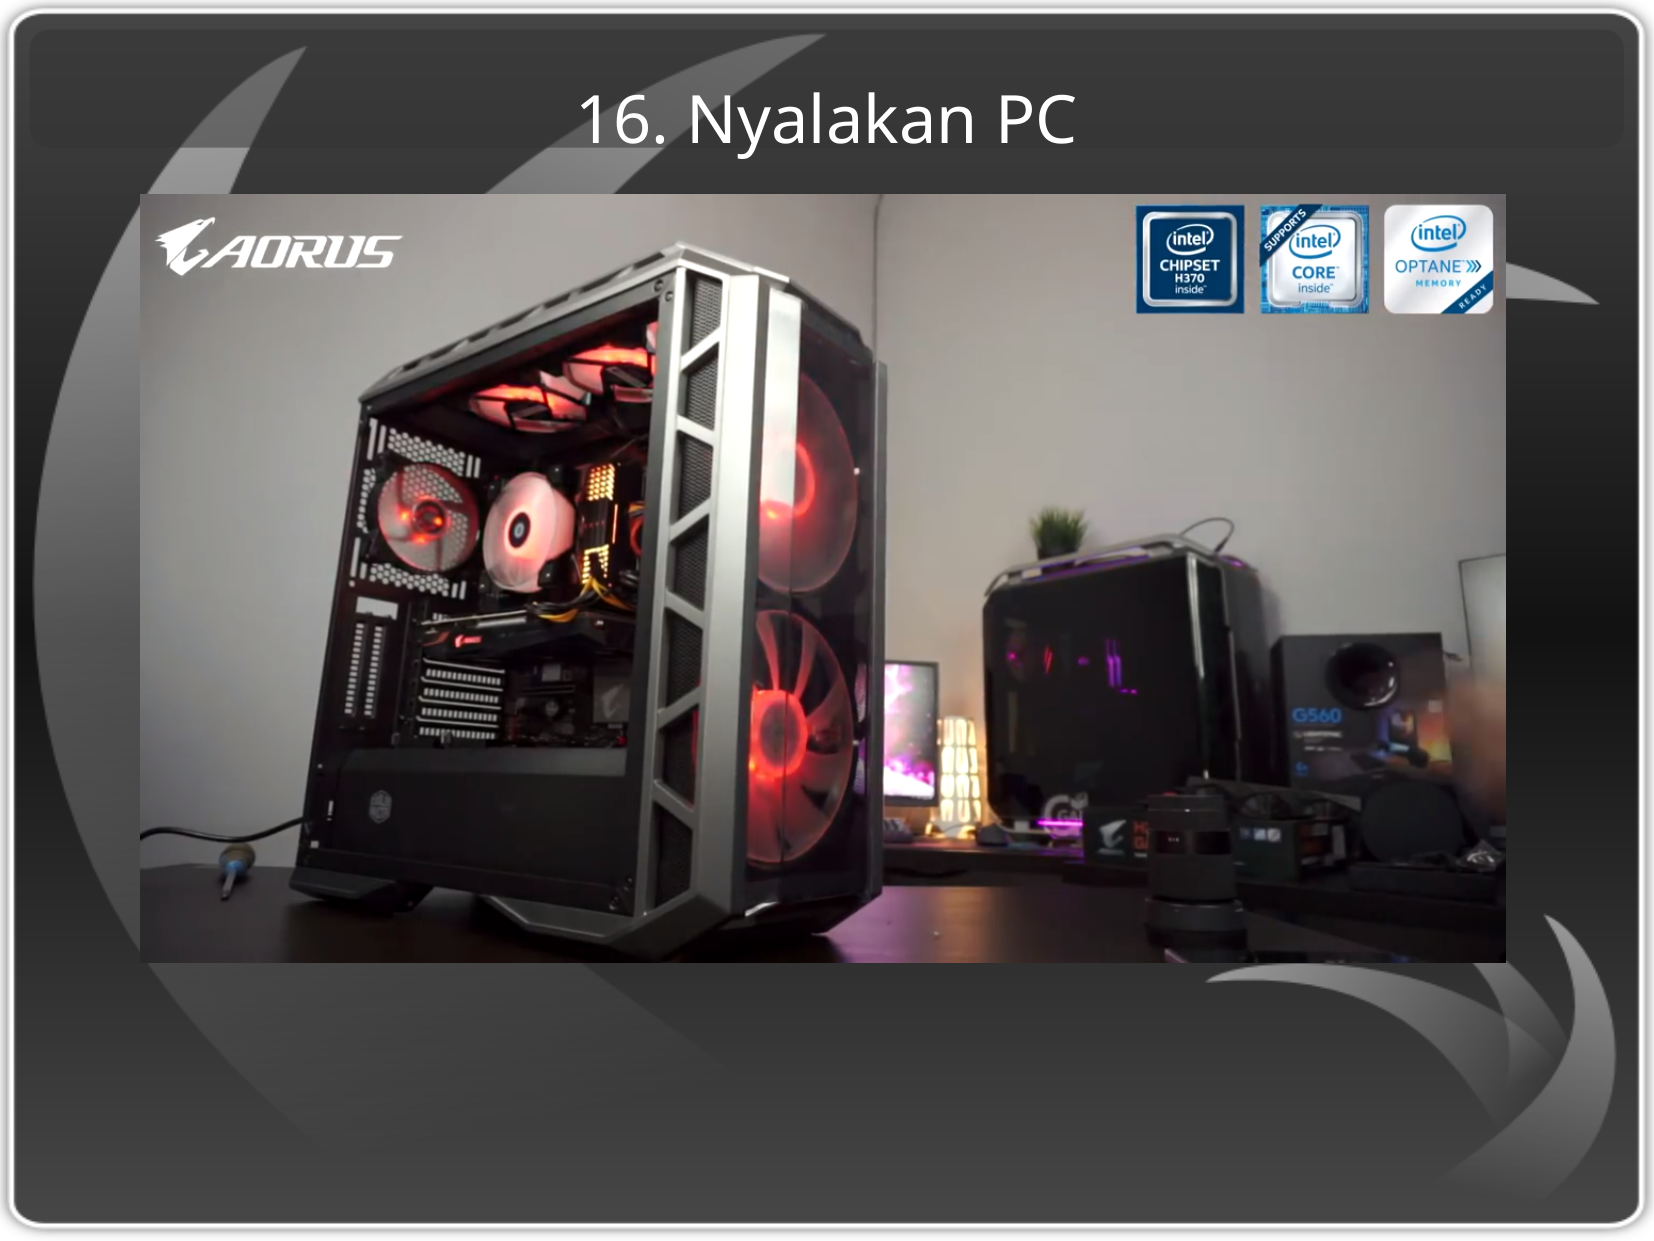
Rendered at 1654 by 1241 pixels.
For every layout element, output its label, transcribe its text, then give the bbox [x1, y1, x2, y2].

text_box 16. Nyalakan PC [29, 29, 1625, 207]
picture [0, 0, 1654, 1241]
